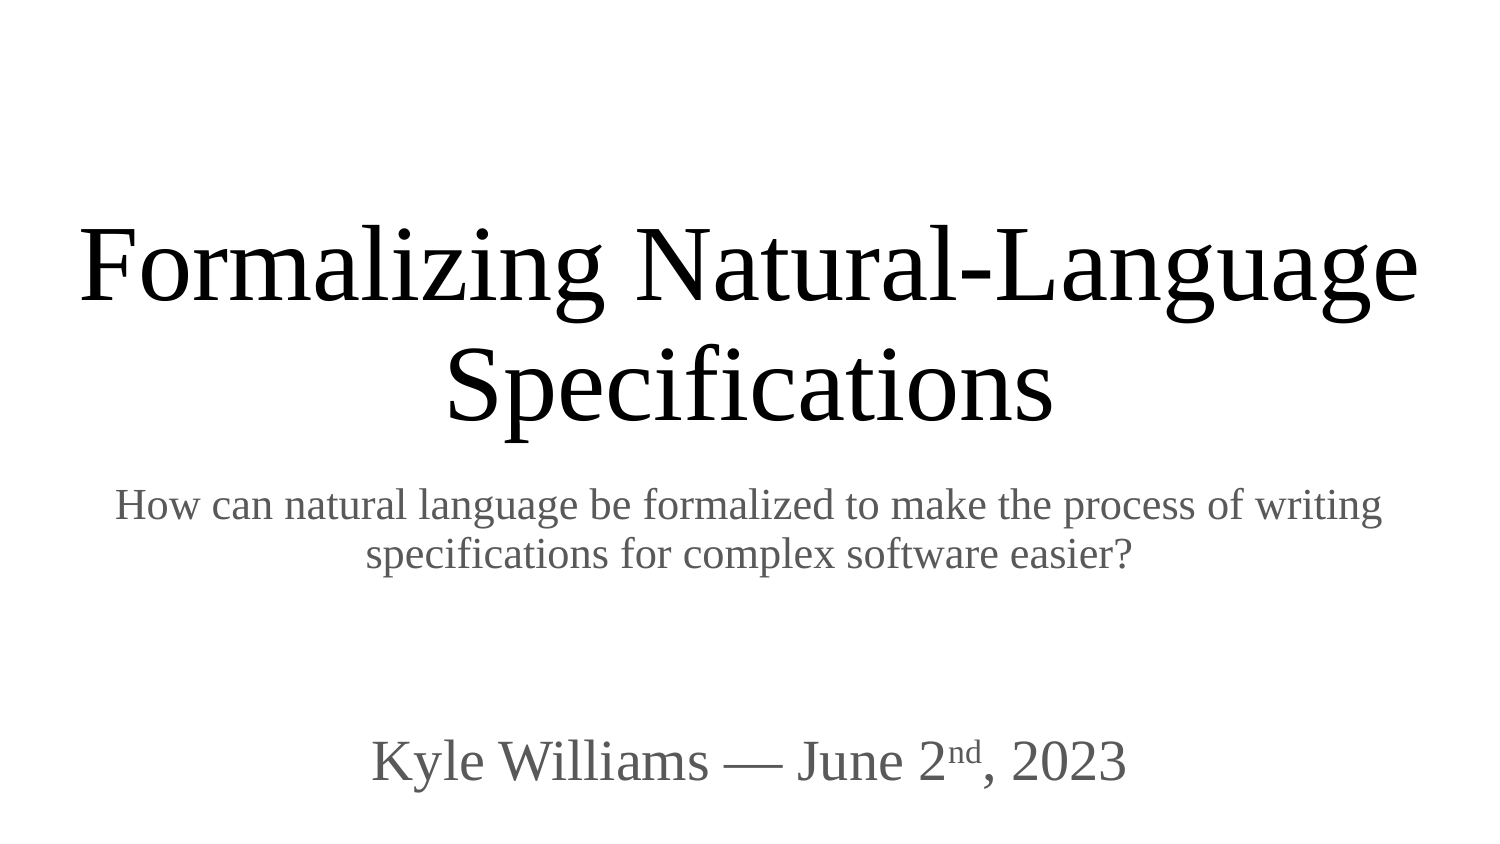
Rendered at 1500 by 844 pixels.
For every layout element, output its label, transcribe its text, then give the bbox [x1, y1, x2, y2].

subtitle Kyle Williams — June 2nd, 2023 [51, 713, 1449, 844]
subtitle How can natural language be formalized to make the process of writing specifications for complex software easier? [51, 464, 1449, 595]
title Formalizing Natural-Language Specifications [51, 122, 1449, 459]
